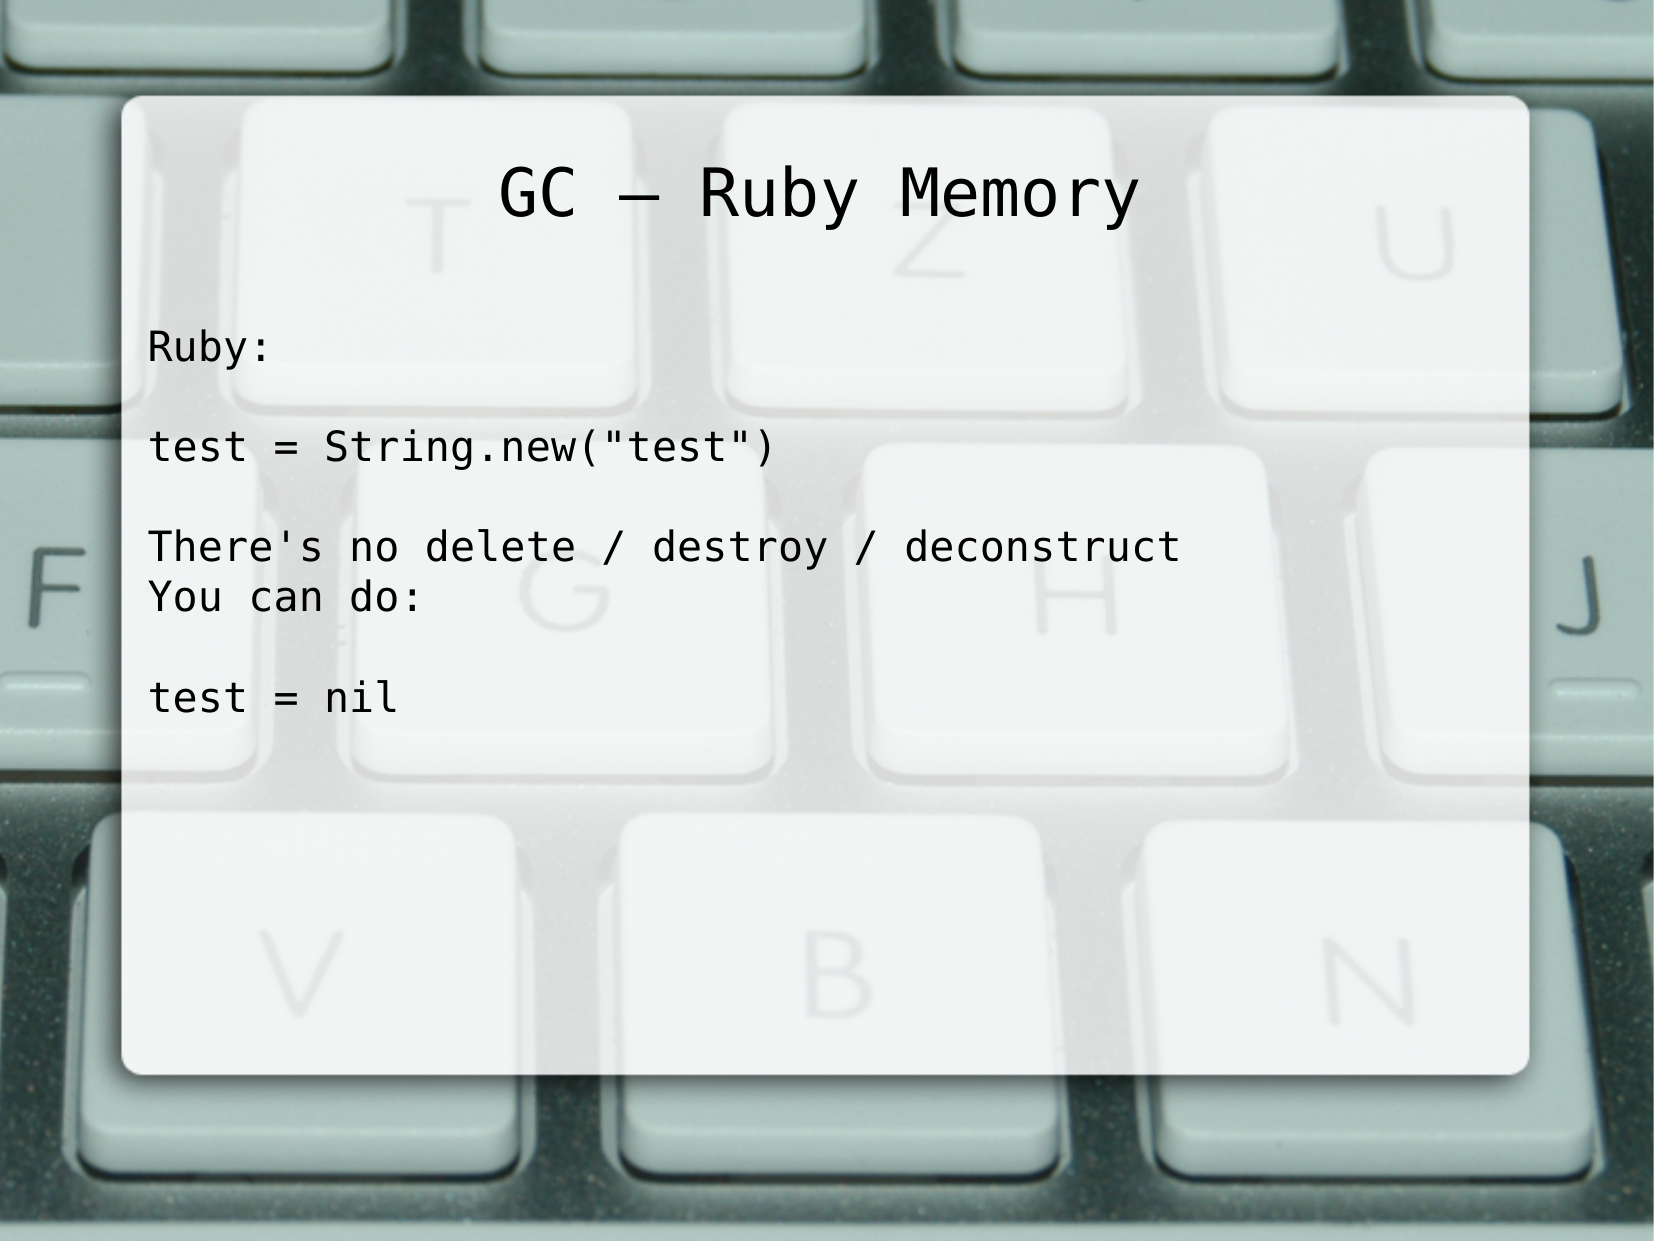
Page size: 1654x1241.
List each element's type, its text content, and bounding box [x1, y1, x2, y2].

picture [0, 0, 1654, 1241]
list Ruby: test = String.new("test") There's no delete / destroy / deconstruct You can do: test = nil [147, 315, 1506, 1066]
title GC – Ruby Memory [135, 117, 1506, 271]
